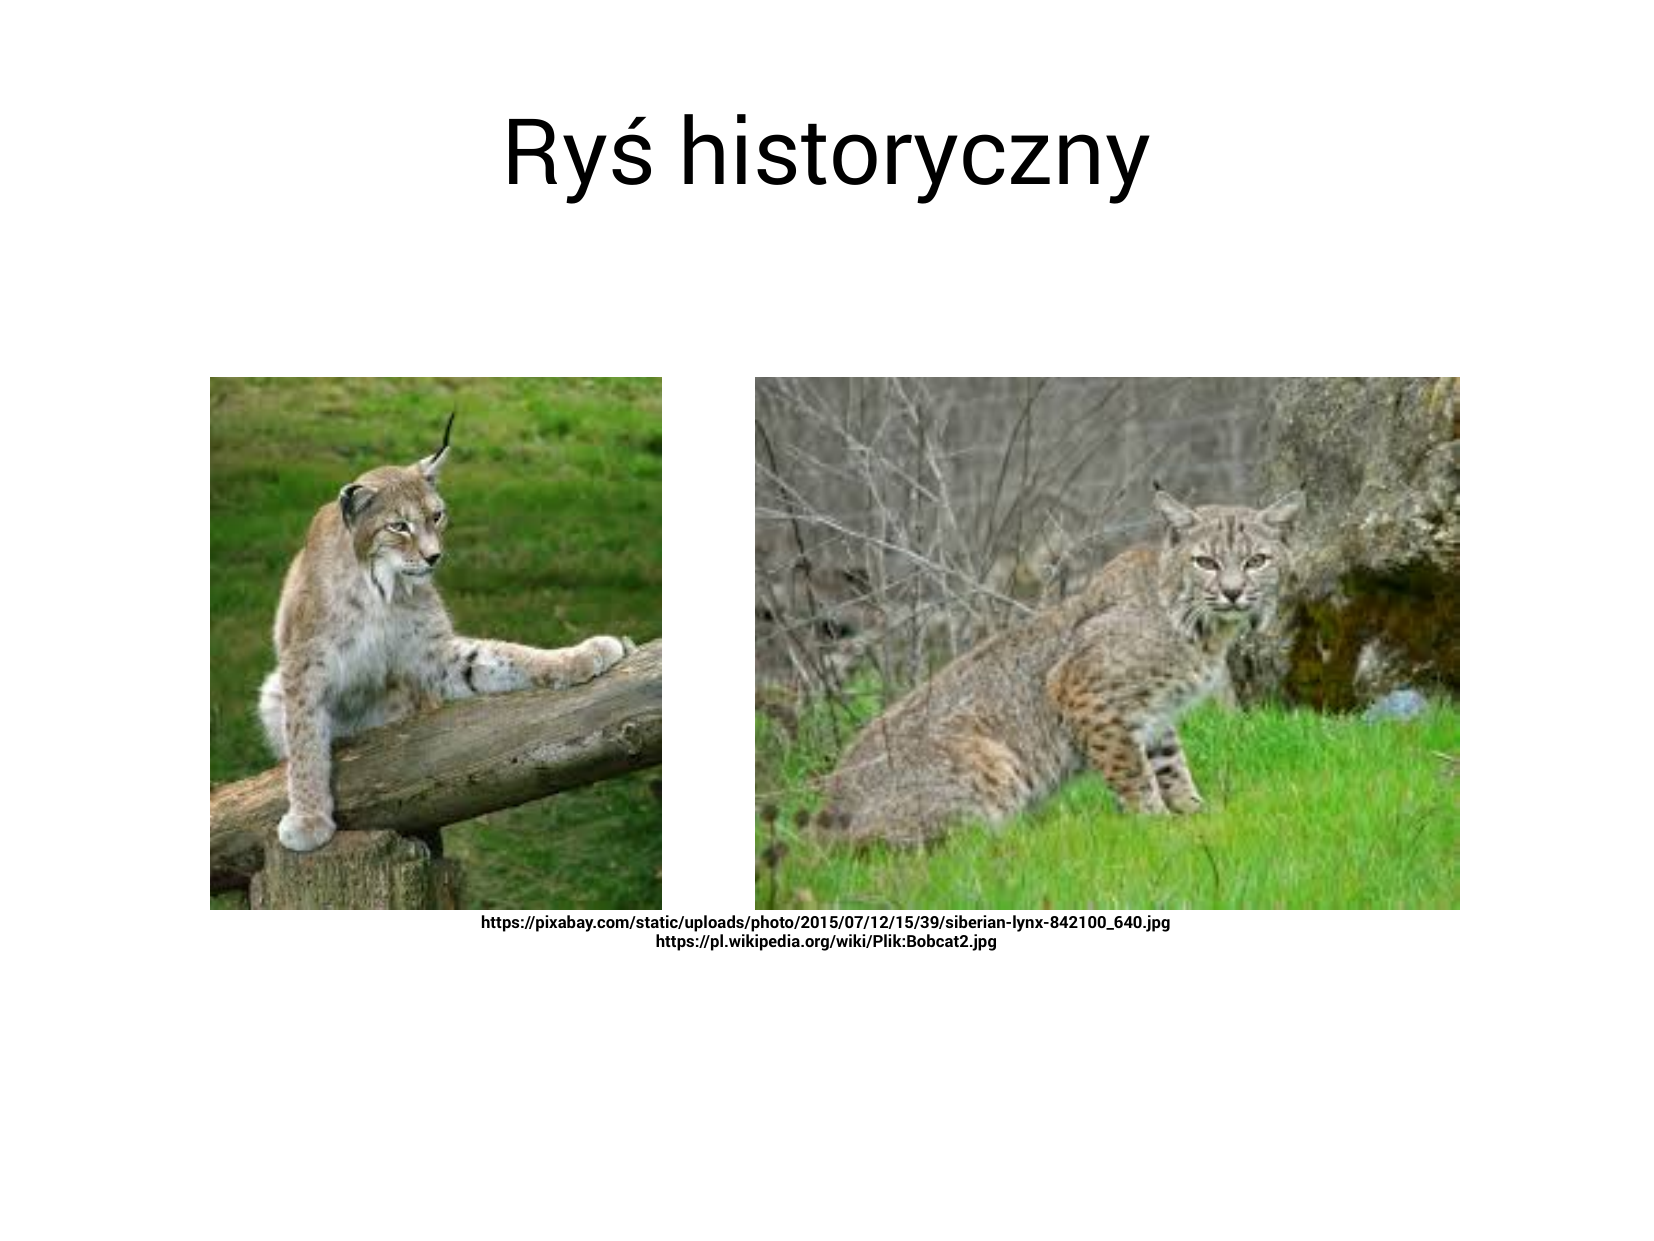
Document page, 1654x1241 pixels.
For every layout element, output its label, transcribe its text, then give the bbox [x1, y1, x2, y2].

title Ryś historyczny [82, 49, 1571, 257]
subtitle https://pixabay.com/static/uploads/photo/2015/07/12/15/39/siberian-lynx-842100_640.jpg https://pl.wikipedia.org/wiki/Plik:Bobcat2.jpg [82, 290, 1571, 1010]
picture [210, 377, 662, 910]
picture [755, 377, 1460, 910]
